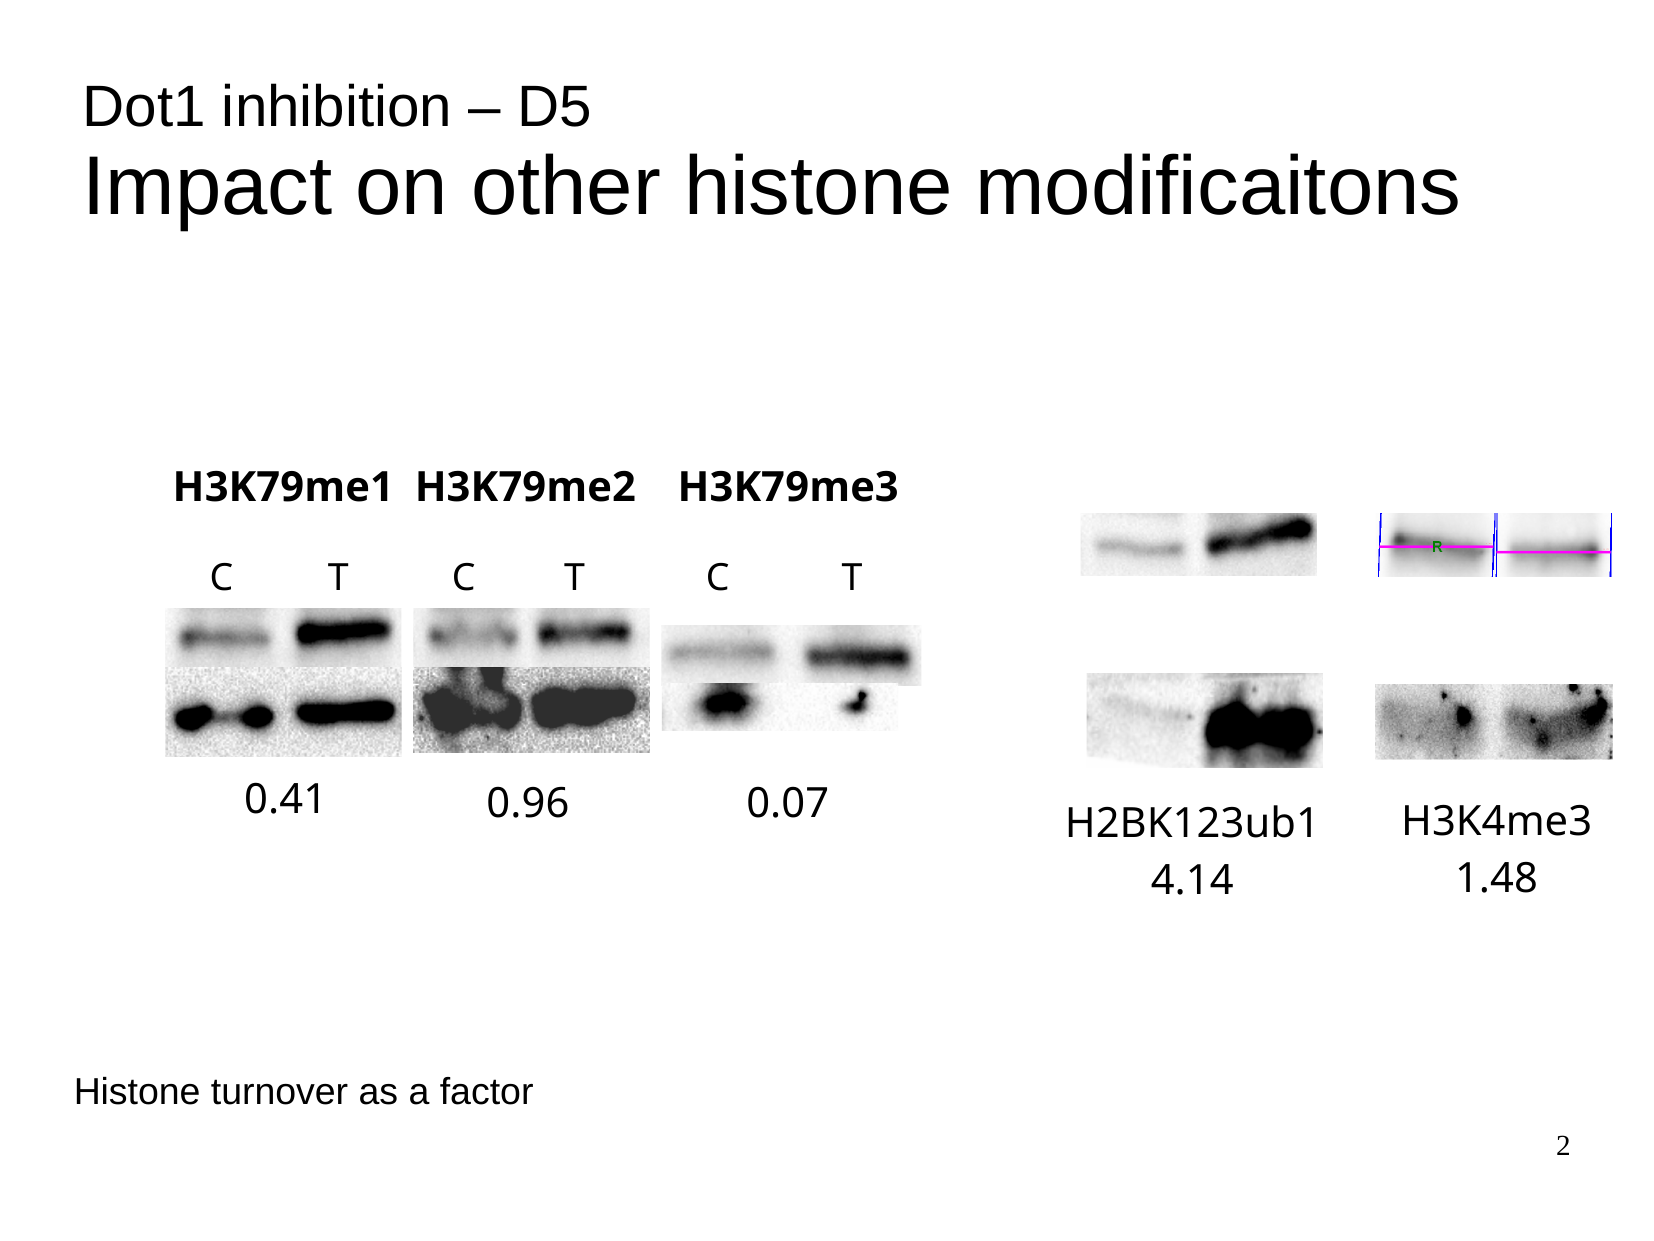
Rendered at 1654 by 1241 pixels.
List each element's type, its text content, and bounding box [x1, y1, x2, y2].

picture [1086, 673, 1323, 768]
text_box 0.96 [400, 765, 656, 831]
text_box 0.41 [158, 761, 414, 827]
text_box H3K79me3 [655, 448, 922, 516]
text_box H3K4me3 1.48 [1369, 783, 1625, 898]
picture [1080, 513, 1317, 576]
text_box T [549, 543, 606, 604]
text_box Histone turnover as a factor [59, 1062, 745, 1123]
picture [1375, 513, 1613, 577]
text_box H3K79me1 [147, 448, 420, 516]
text_box H3K79me2 [420, 448, 655, 516]
text_box C [194, 543, 252, 603]
picture [1375, 684, 1613, 761]
title Dot1 inhibition – D5 Impact on other histone modificaitons [82, 49, 1571, 257]
text_box C [691, 543, 748, 604]
text_box T [826, 543, 884, 604]
picture [413, 608, 650, 753]
picture [661, 625, 922, 733]
text_box C [437, 543, 494, 603]
picture [165, 608, 402, 757]
text_box 0.07 [660, 765, 916, 831]
text_box T [313, 543, 370, 603]
text_box H2BK123ub1 4.14 [1045, 785, 1340, 900]
